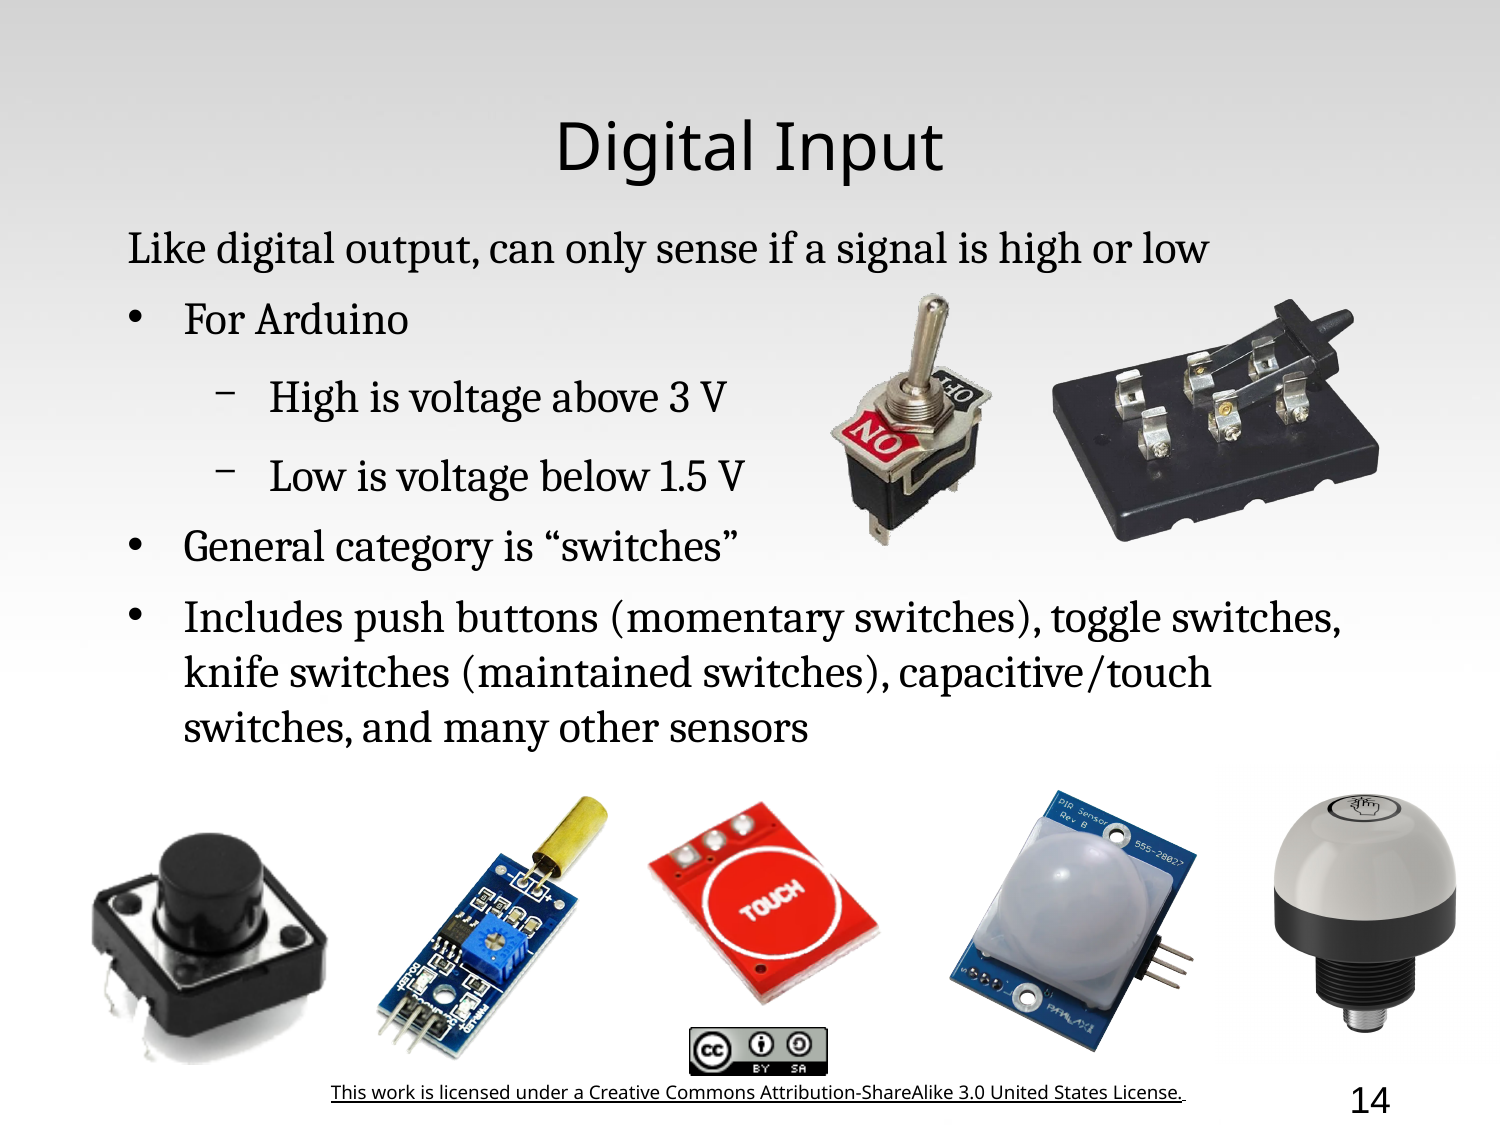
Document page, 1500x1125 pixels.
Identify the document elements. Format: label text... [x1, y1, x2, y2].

picture [0, 0, 1500, 1125]
list Like digital output, can only sense if a signal is high or low For Arduino High is voltage above 3 V Low is voltage below 1.5 V General category is “switches” Includes push buttons (momentary switches), toggle switches, knife switches (maintained switches), capacitive/touch switches, and many other sensors [112, 209, 1388, 705]
title Digital Input [112, 49, 1388, 209]
